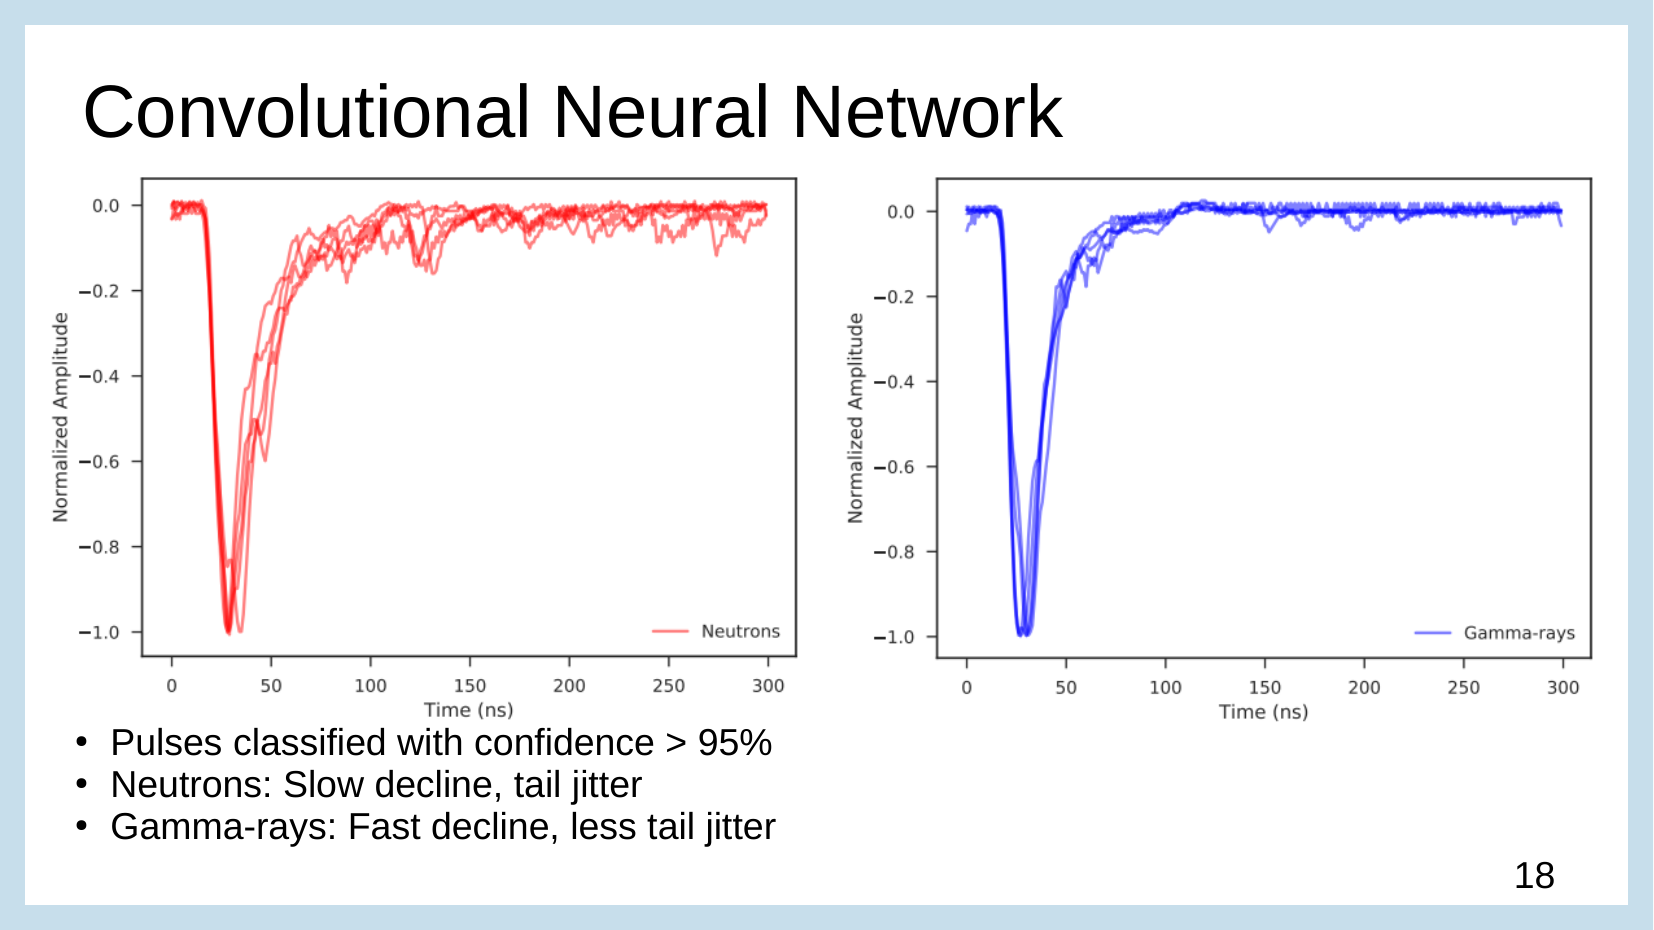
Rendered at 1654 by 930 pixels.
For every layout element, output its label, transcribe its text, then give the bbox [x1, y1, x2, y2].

title Convolutional Neural Network [82, 35, 1560, 149]
text_box Pulses classified with confidence > 95% Neutrons: Slow decline, tail jitter Gamma-rays: Fast decline, less tail jitter [60, 714, 1501, 856]
picture [30, 149, 1621, 746]
